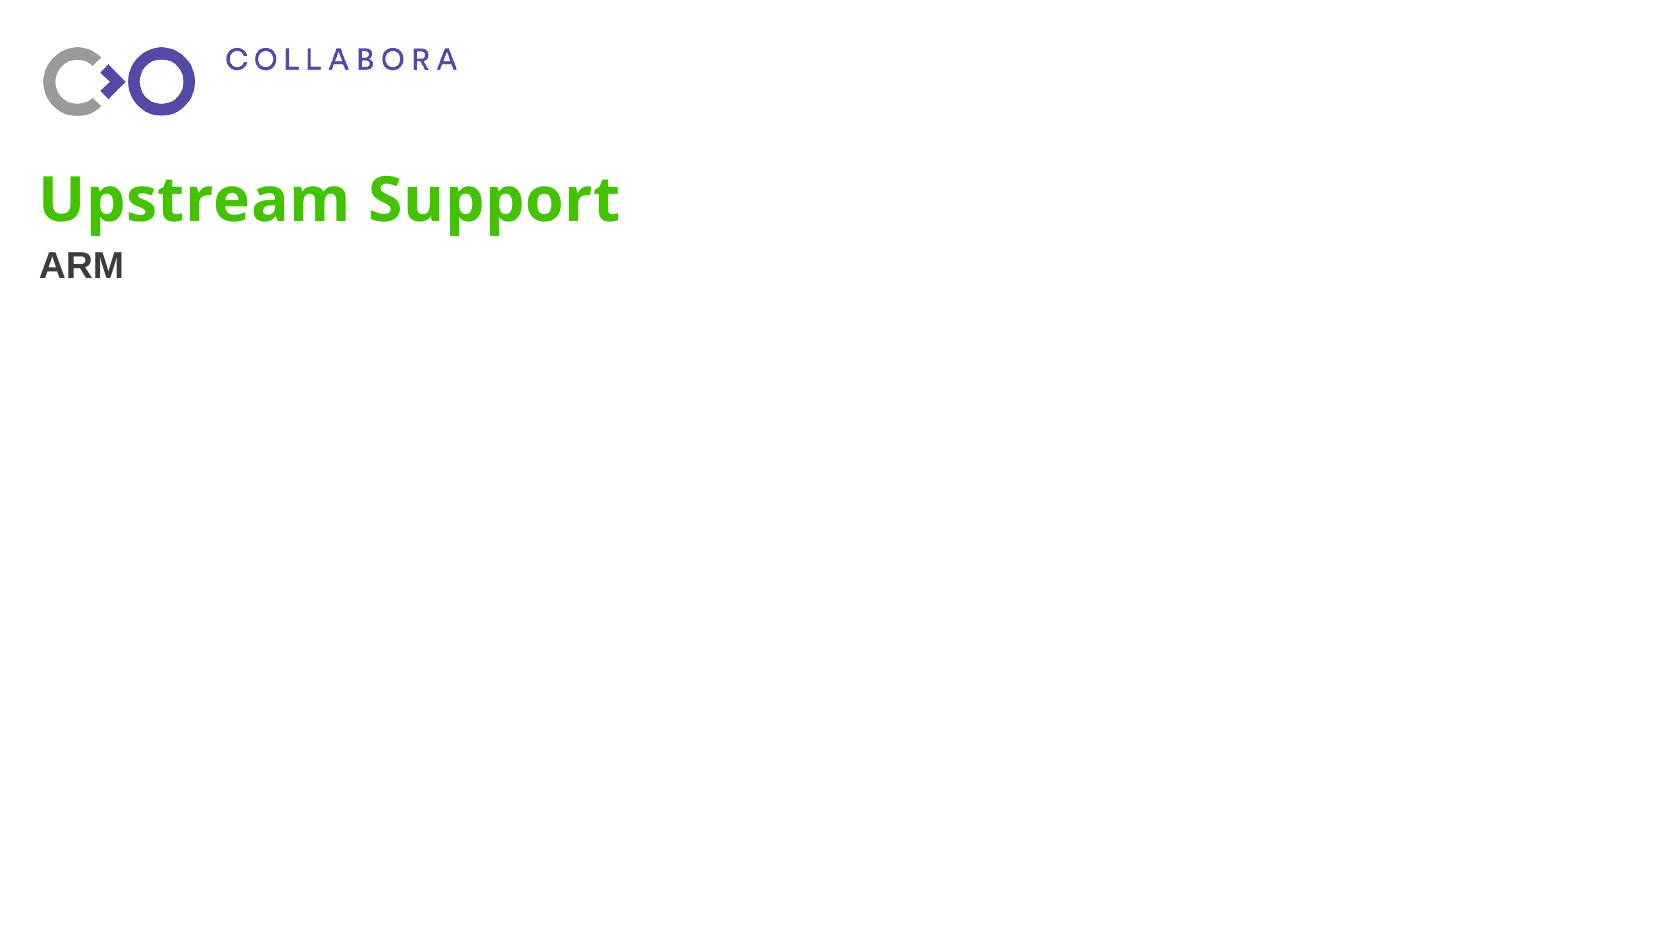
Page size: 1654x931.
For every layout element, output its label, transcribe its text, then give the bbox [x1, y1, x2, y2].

title Upstream Support [38, 159, 1614, 216]
text_box ARM [38, 240, 1612, 290]
picture [43, 47, 457, 116]
